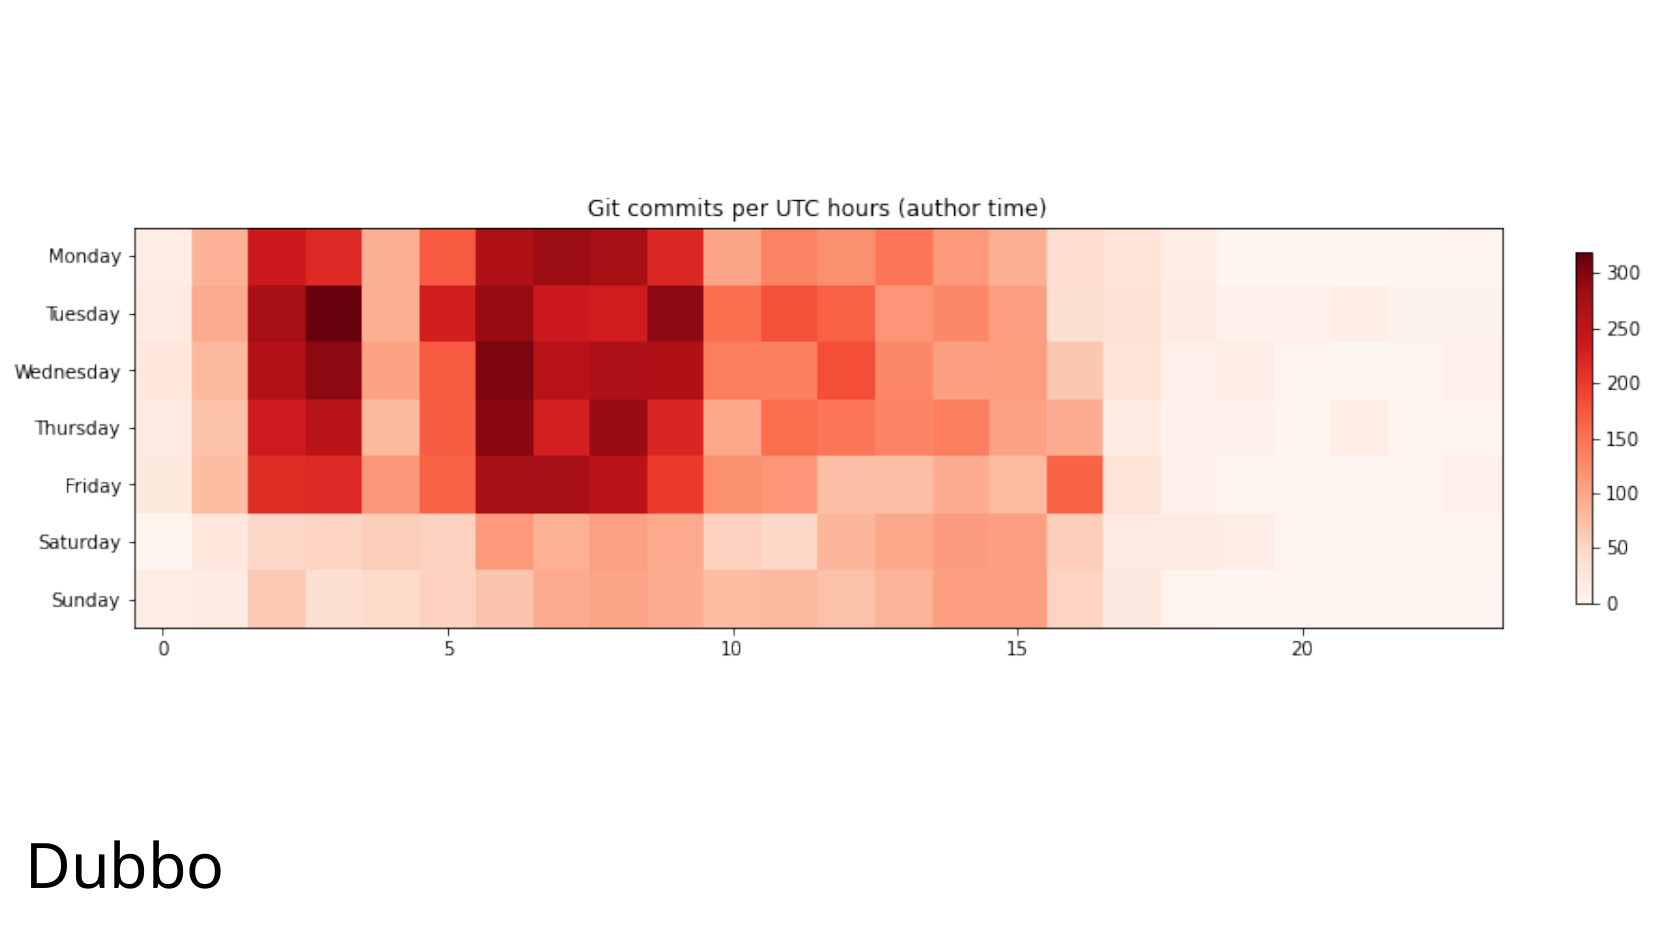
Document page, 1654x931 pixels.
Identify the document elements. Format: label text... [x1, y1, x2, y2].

picture [0, 185, 1654, 674]
list Dubbo [25, 821, 1425, 907]
